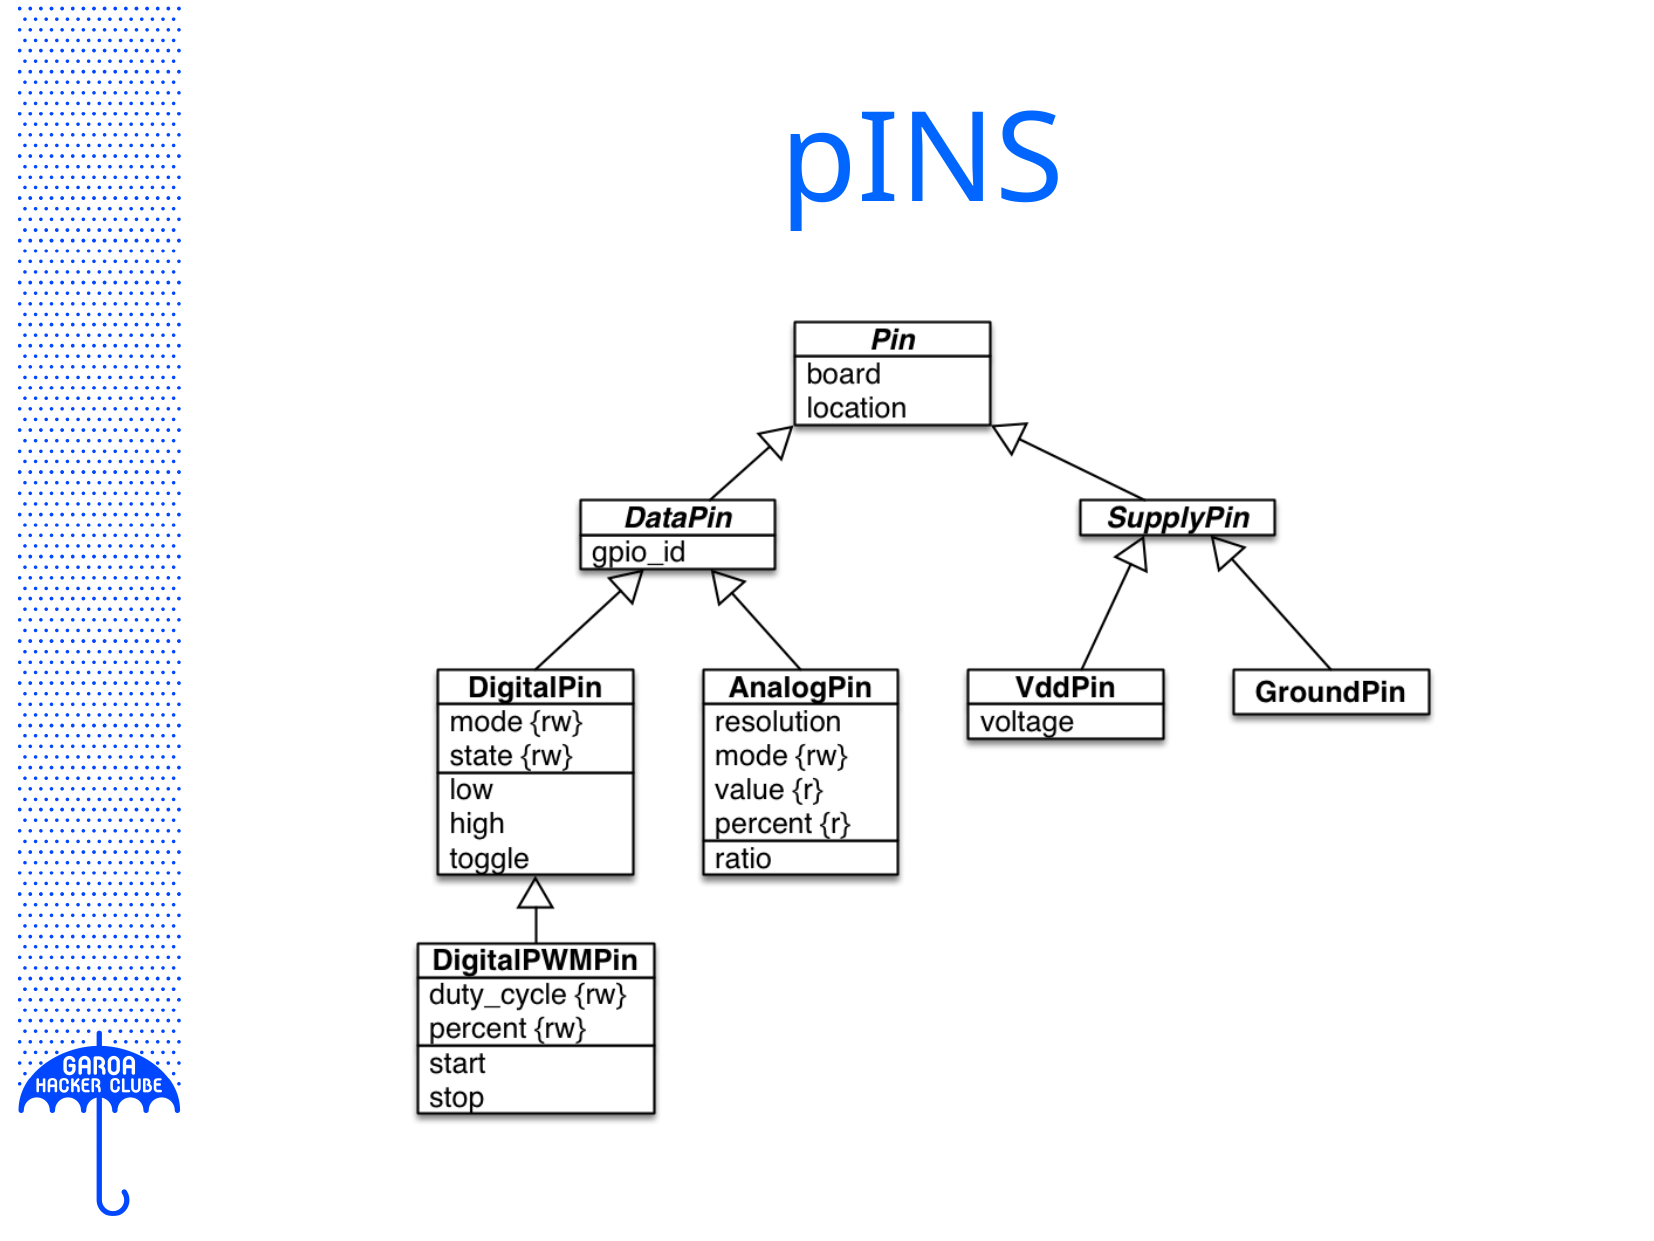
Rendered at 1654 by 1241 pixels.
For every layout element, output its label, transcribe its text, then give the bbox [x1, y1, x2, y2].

title pINS [210, 49, 1636, 257]
picture [17, 0, 181, 1216]
picture [380, 290, 1465, 1156]
